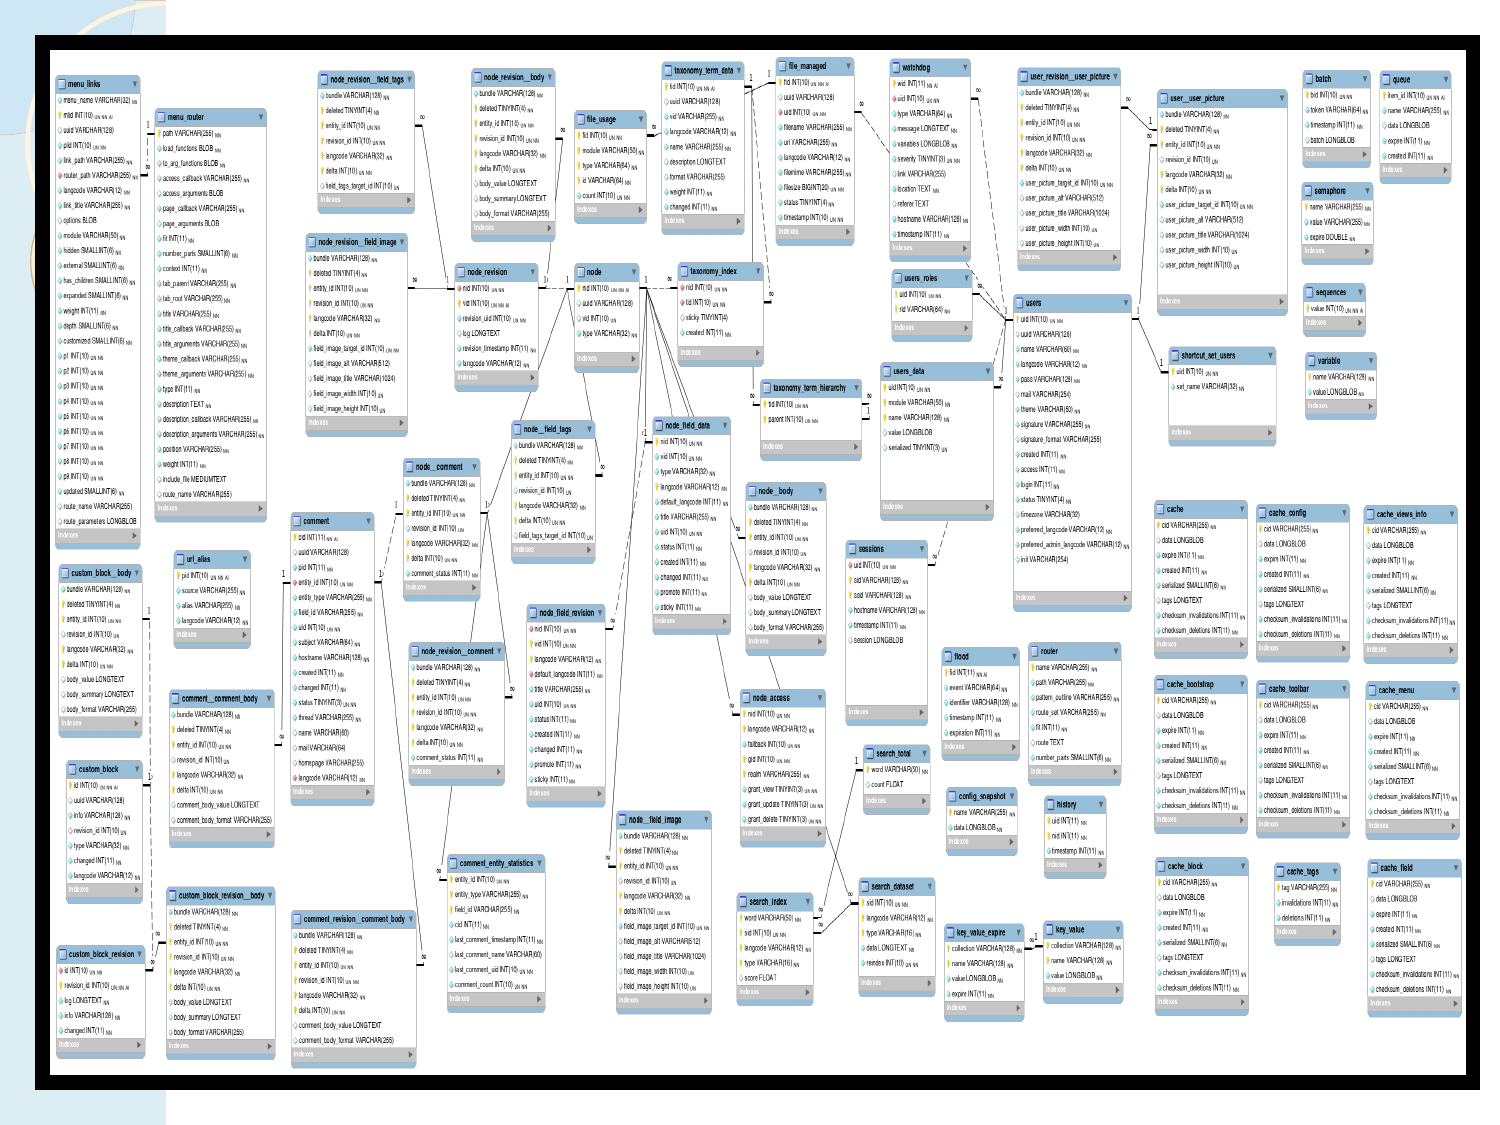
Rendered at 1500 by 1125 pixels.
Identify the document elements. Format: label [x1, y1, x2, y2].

picture [50, 50, 1466, 1075]
